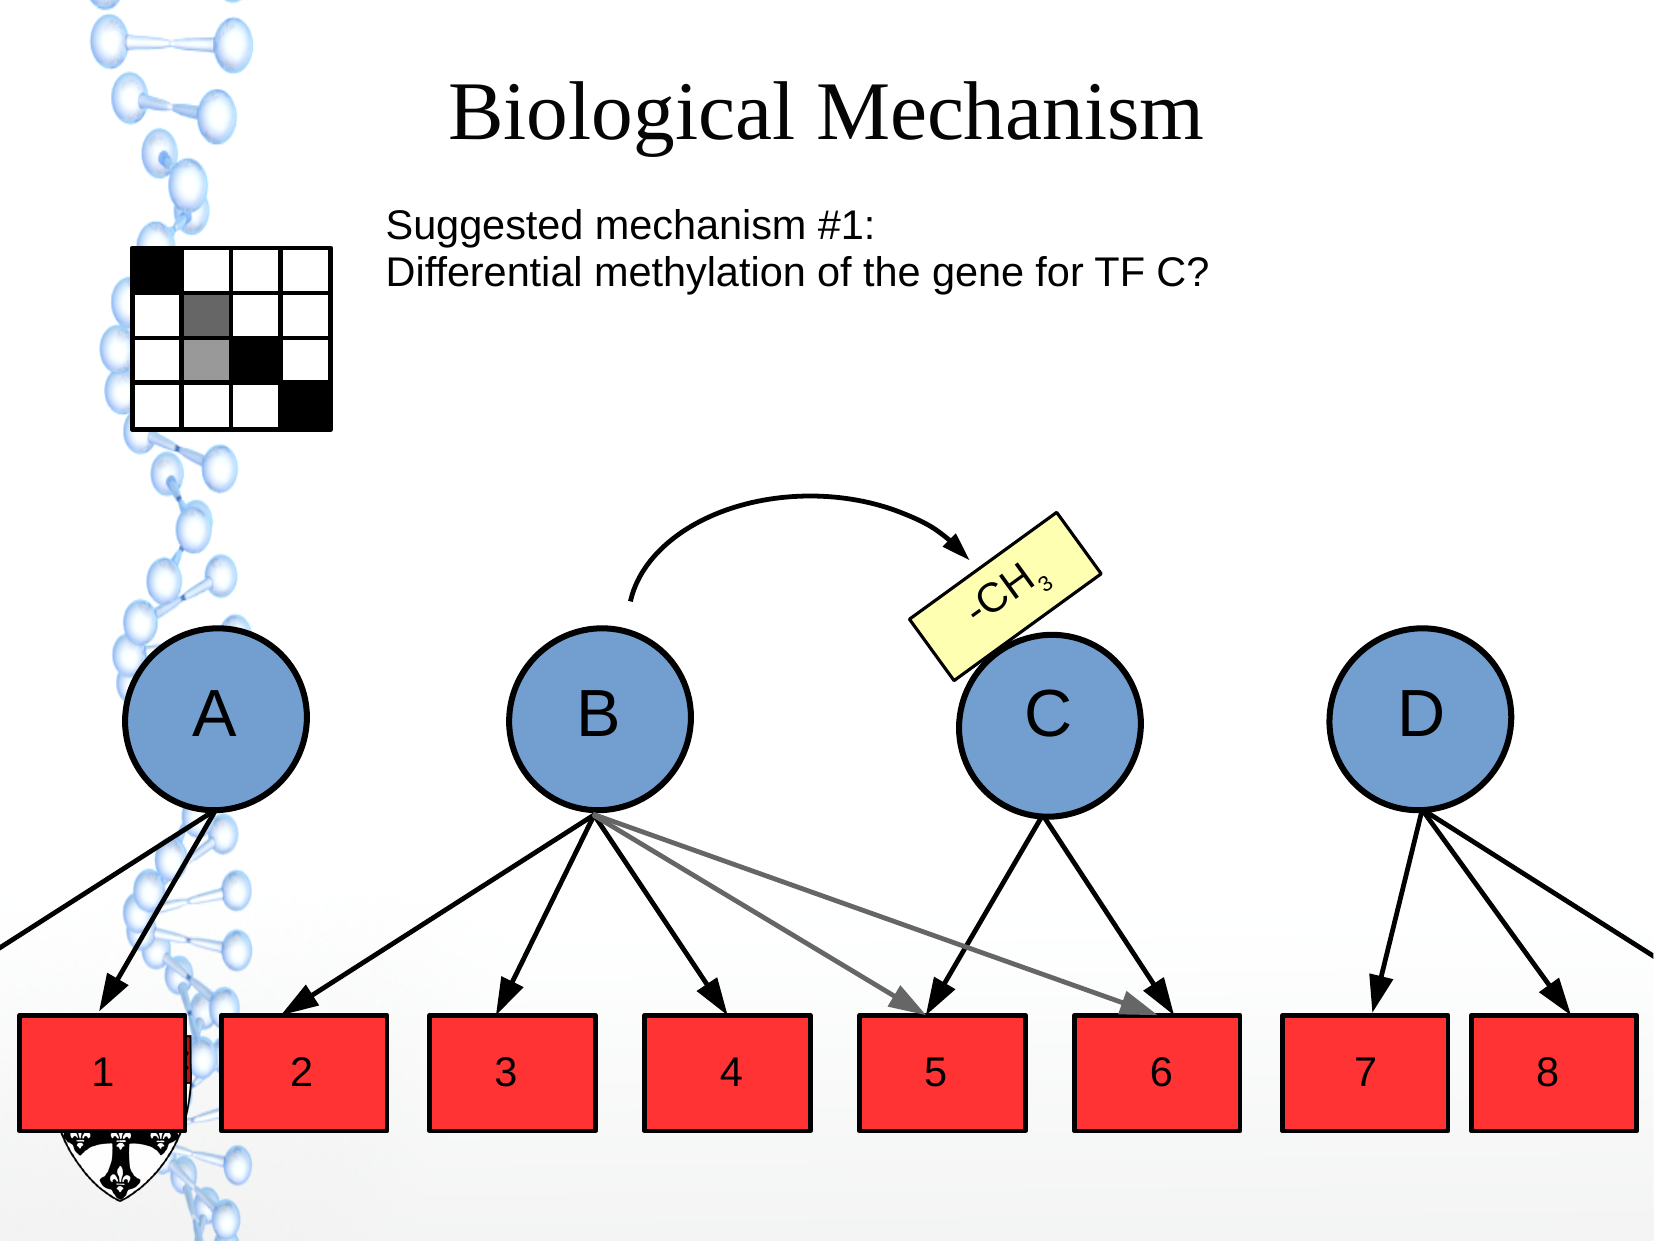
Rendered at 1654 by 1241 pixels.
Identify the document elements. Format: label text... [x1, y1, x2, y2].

picture [0, 0, 1654, 1241]
text_box 3 [479, 1041, 536, 1121]
text_box C [1009, 668, 1096, 784]
title Biological Mechanism [82, 0, 1571, 224]
text_box 2 [275, 1041, 331, 1121]
text_box [509, 628, 691, 811]
text_box [859, 1015, 1026, 1131]
text_box [429, 1015, 596, 1131]
text_box [125, 628, 307, 811]
text_box [19, 1015, 186, 1131]
text_box [132, 247, 331, 430]
text_box 5 [909, 1041, 965, 1121]
text_box 6 [1134, 1041, 1191, 1121]
text_box [1471, 1015, 1637, 1131]
text_box [1282, 1015, 1449, 1131]
text_box [1074, 1015, 1240, 1131]
text_box 4 [705, 1041, 761, 1121]
text_box A [178, 668, 260, 784]
text_box B [562, 668, 644, 784]
text_box 1 [76, 1041, 133, 1121]
text_box [644, 1015, 811, 1131]
text_box D [1382, 668, 1469, 784]
text_box [1329, 628, 1512, 811]
text_box -CH3 [909, 512, 1102, 681]
text_box [221, 1015, 387, 1131]
text_box Suggested mechanism #1: Differential methylation of the gene for TF C? [370, 194, 1281, 311]
text_box [959, 634, 1141, 817]
text_box 7 [1339, 1041, 1395, 1121]
text_box 8 [1521, 1041, 1577, 1121]
